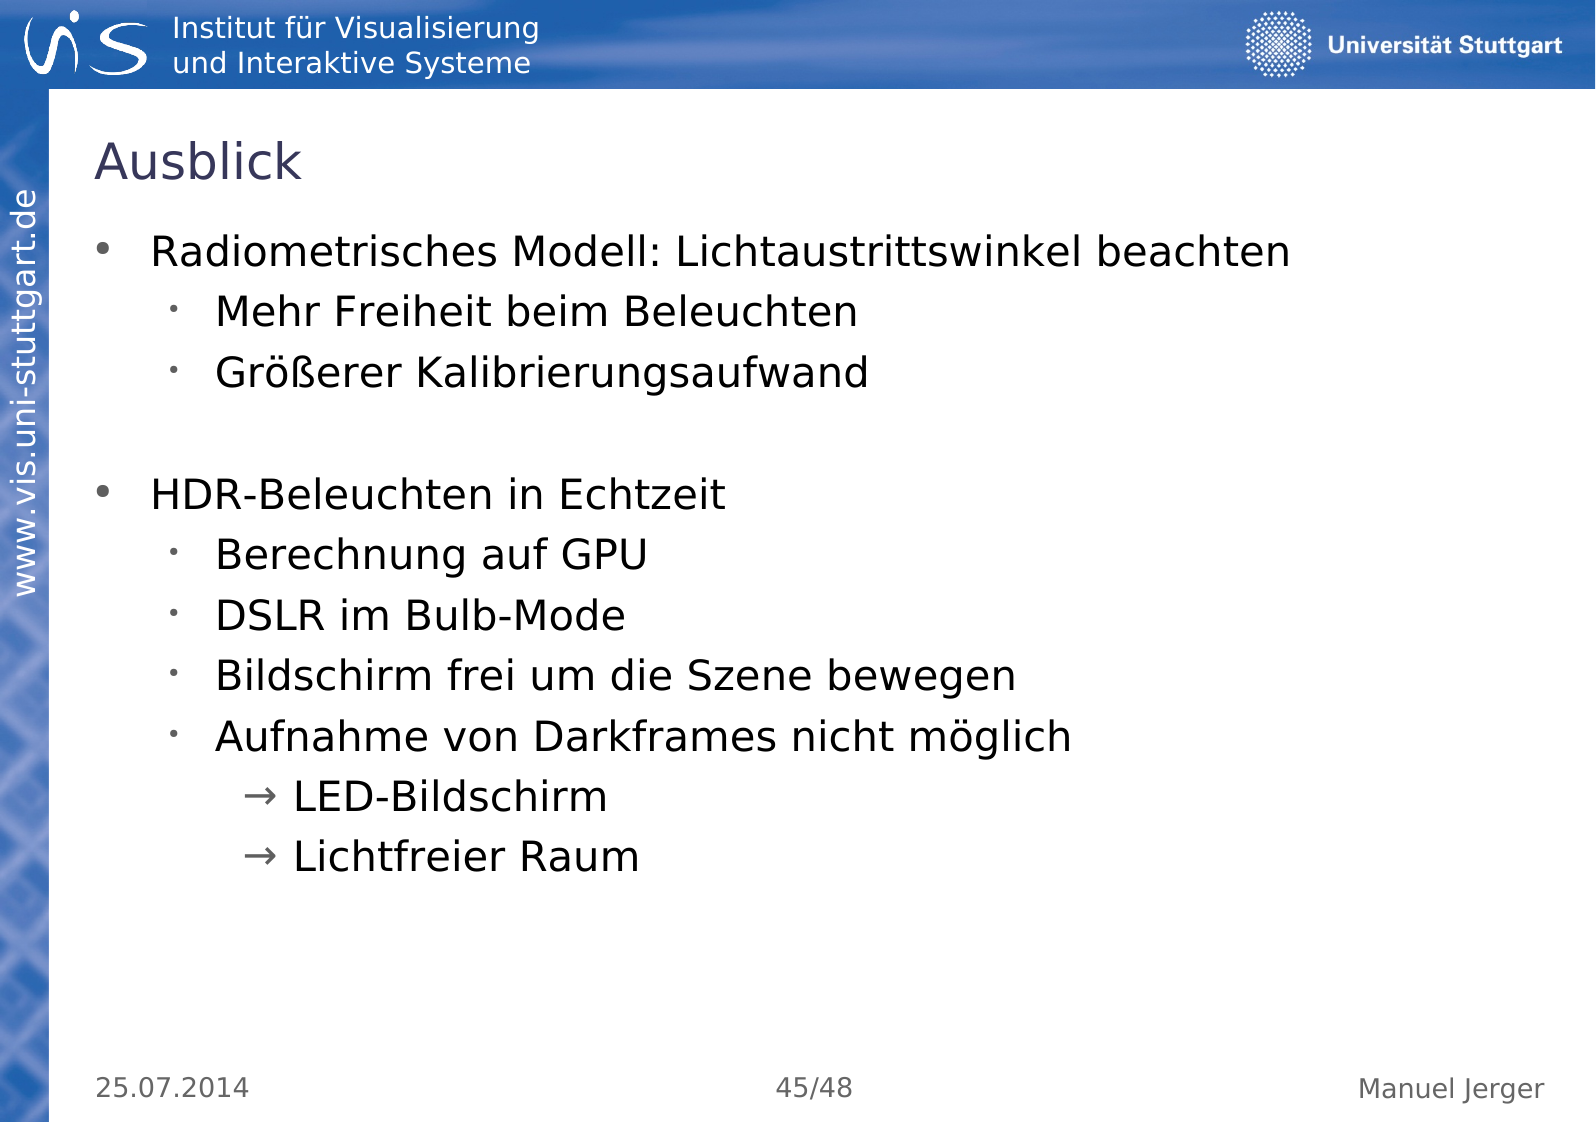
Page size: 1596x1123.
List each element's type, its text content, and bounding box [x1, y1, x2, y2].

title Ausblick [94, 117, 1534, 201]
picture [24, 0, 1596, 89]
list Radiometrisches Modell: Lichtaustrittswinkel beachten Mehr Freiheit beim Beleuchten Größerer Kalibrierungsaufwand HDR-Beleuchten in Echtzeit Berechnung auf GPU DSLR im Bulb-Mode Bildschirm frei um die Szene bewegen Aufnahme von Darkframes nicht möglich LED-Bildschirm Lichtfreier Raum [94, 224, 1406, 1052]
picture [0, 0, 49, 1122]
